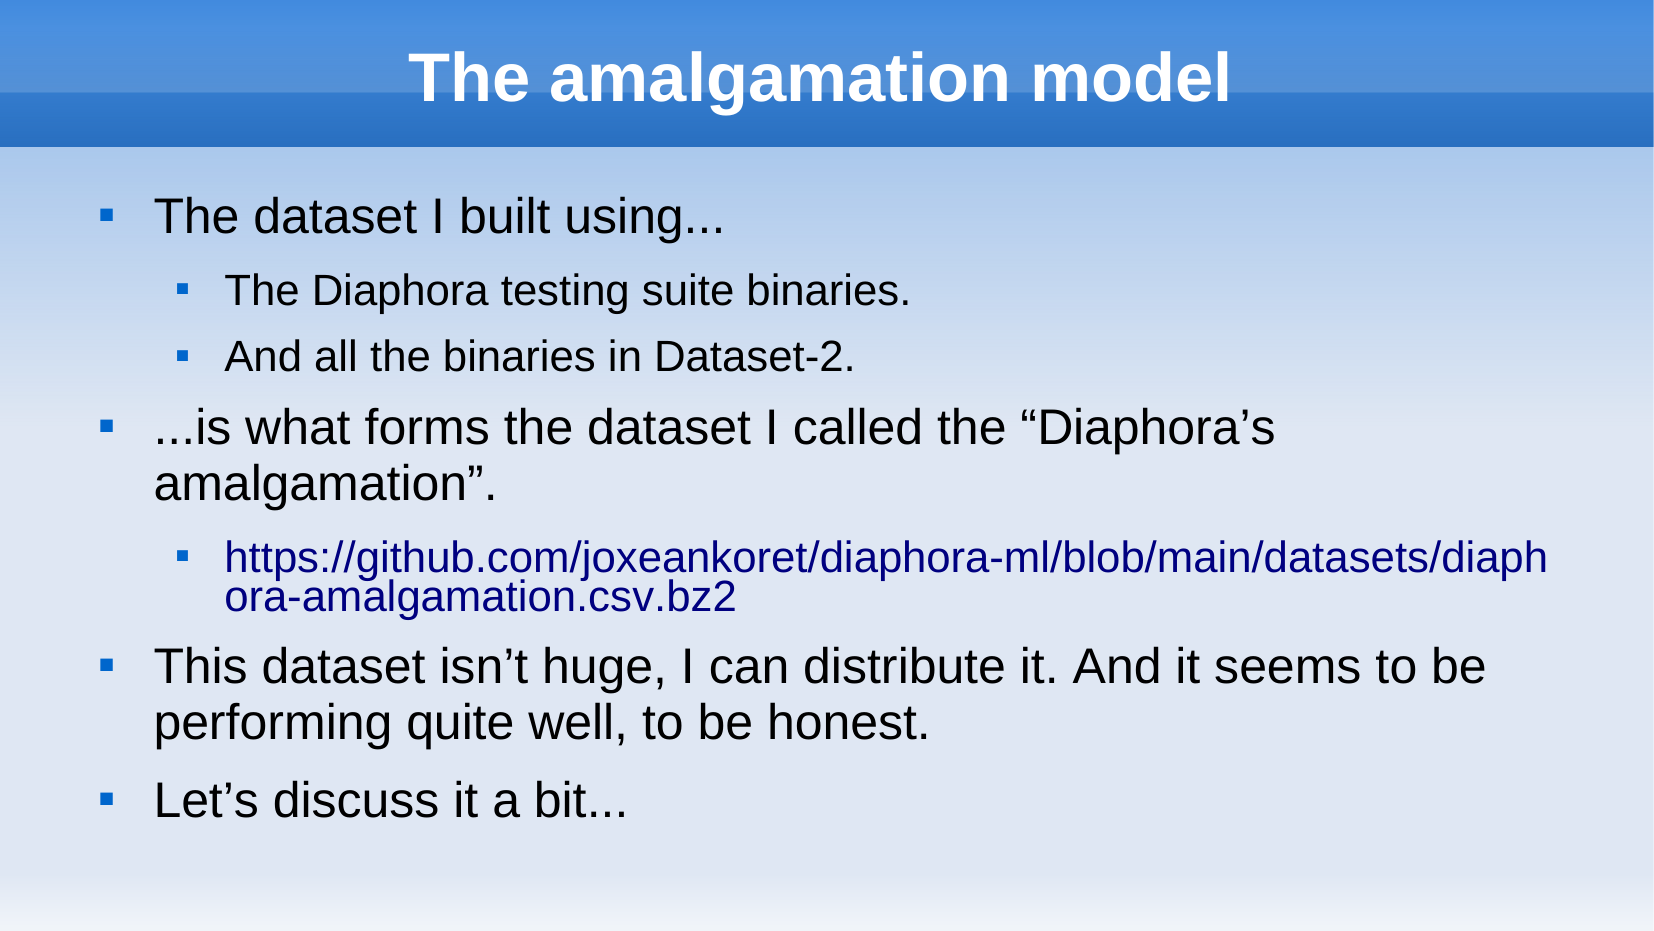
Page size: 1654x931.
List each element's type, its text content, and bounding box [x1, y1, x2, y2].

list The dataset I built using... The Diaphora testing suite binaries. And all the binaries in Dataset-2. ...is what forms the dataset I called the “Diaphora’s amalgamation”. https://github.com/joxeankoret/diaphora-ml/blob/main/datasets/diaphora-amalgamation.csv.bz2 This dataset isn’t huge, I can distribute it. And it seems to be performing quite well, to be honest. Let’s discuss it a bit... [82, 188, 1571, 855]
picture [0, 0, 1654, 931]
title The amalgamation model [76, 0, 1565, 156]
